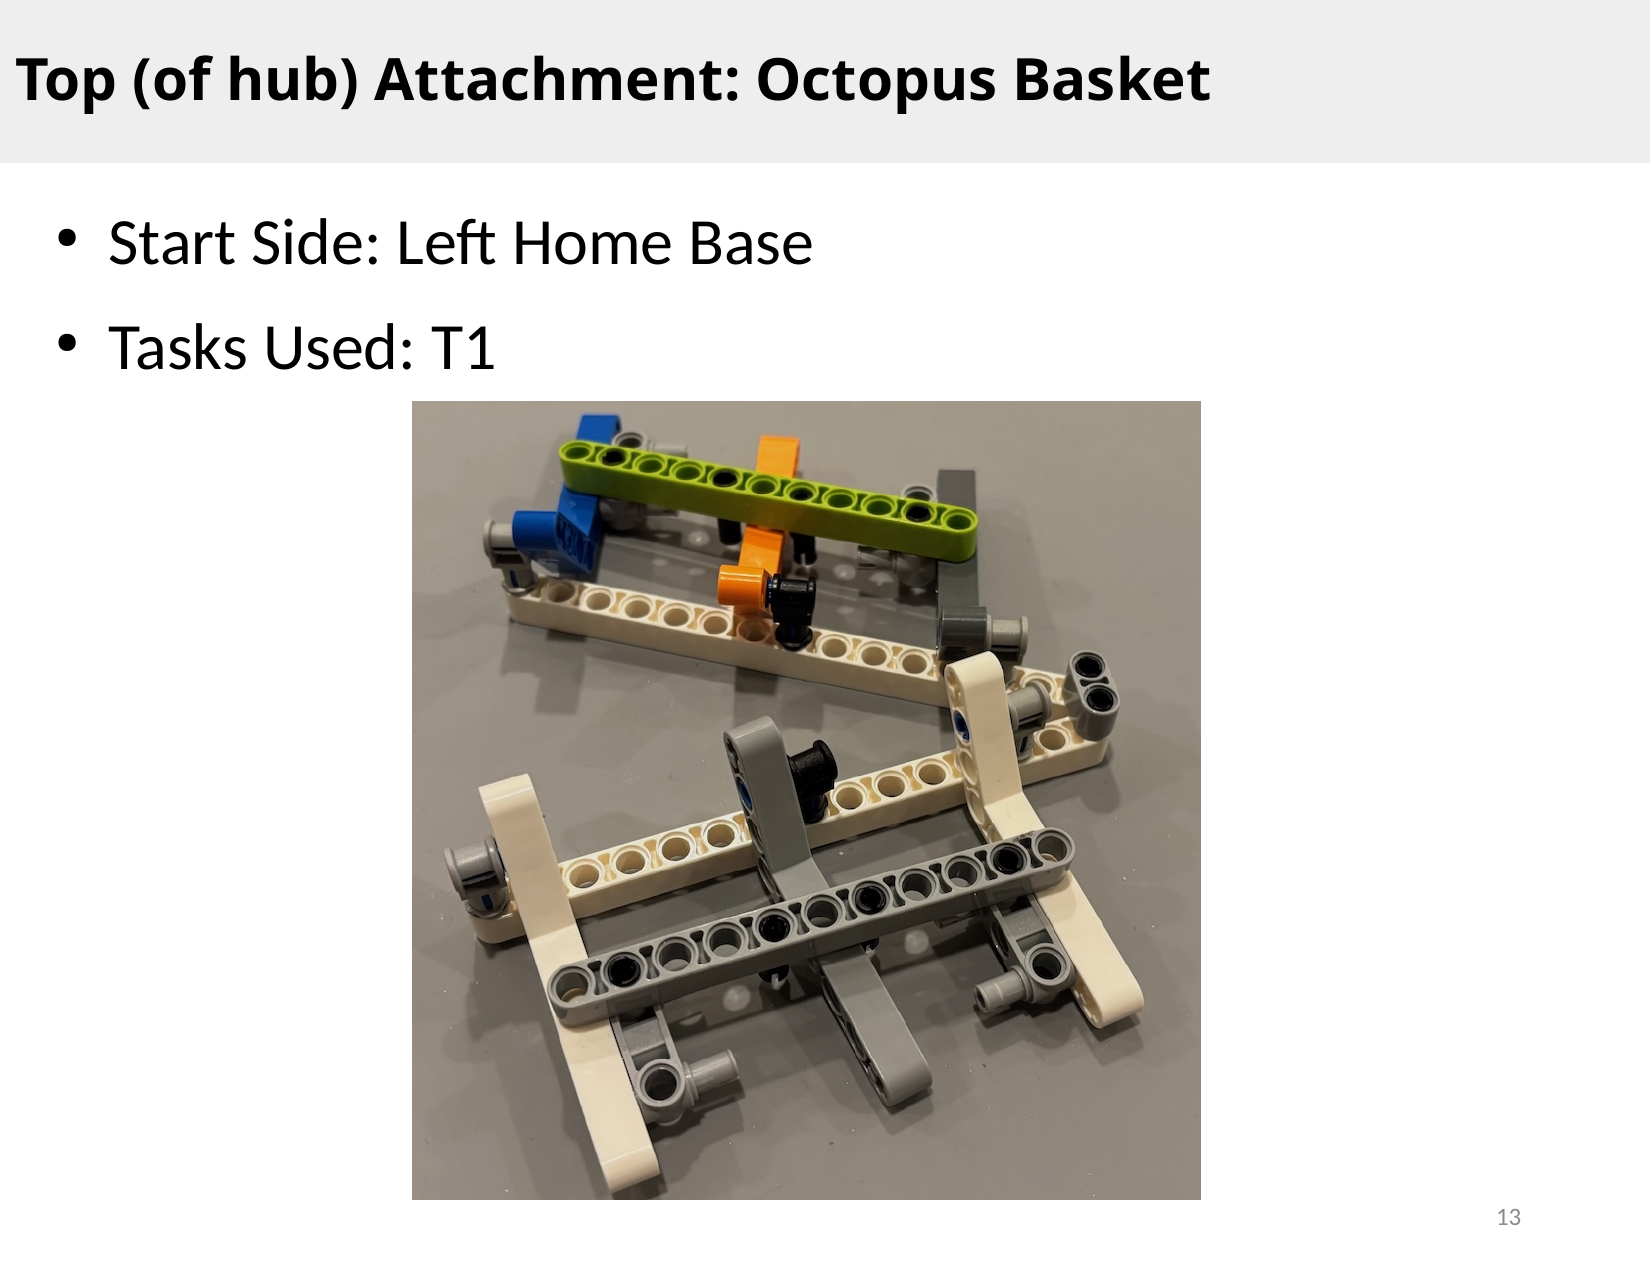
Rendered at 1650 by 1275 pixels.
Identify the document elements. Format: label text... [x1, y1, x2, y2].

picture [412, 401, 1201, 1201]
list Start Side: Left Home Base Tasks Used: T1 [37, 207, 1595, 488]
title Top (of hub) Attachment: Octopus Basket [0, 0, 1650, 163]
